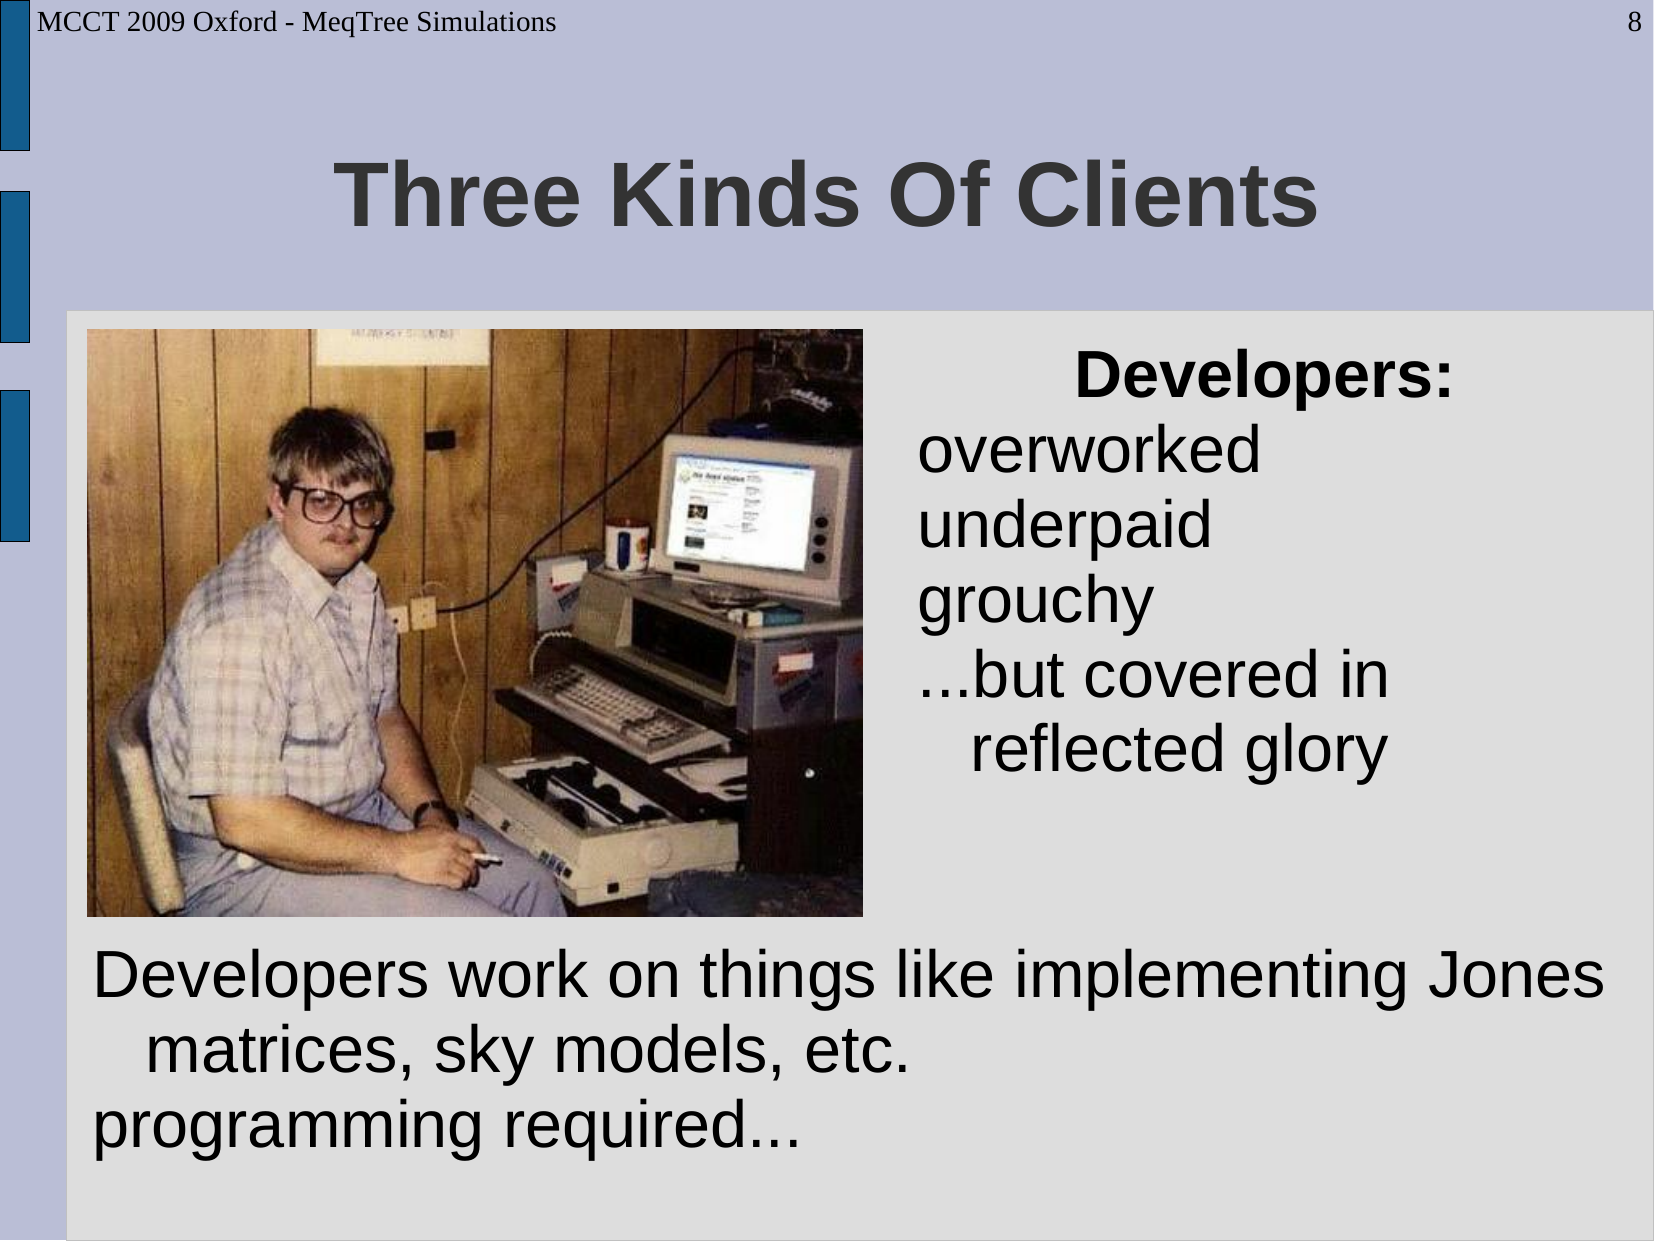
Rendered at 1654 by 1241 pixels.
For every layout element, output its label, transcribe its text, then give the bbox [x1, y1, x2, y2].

list Developers: overworked underpaid grouchy ...but covered in reflected glory [900, 337, 1613, 901]
list Developers work on things like implementing Jones matrices, sky models, etc. programming required... [75, 937, 1613, 1201]
picture [87, 329, 863, 917]
title Three Kinds Of Clients [121, 91, 1534, 299]
